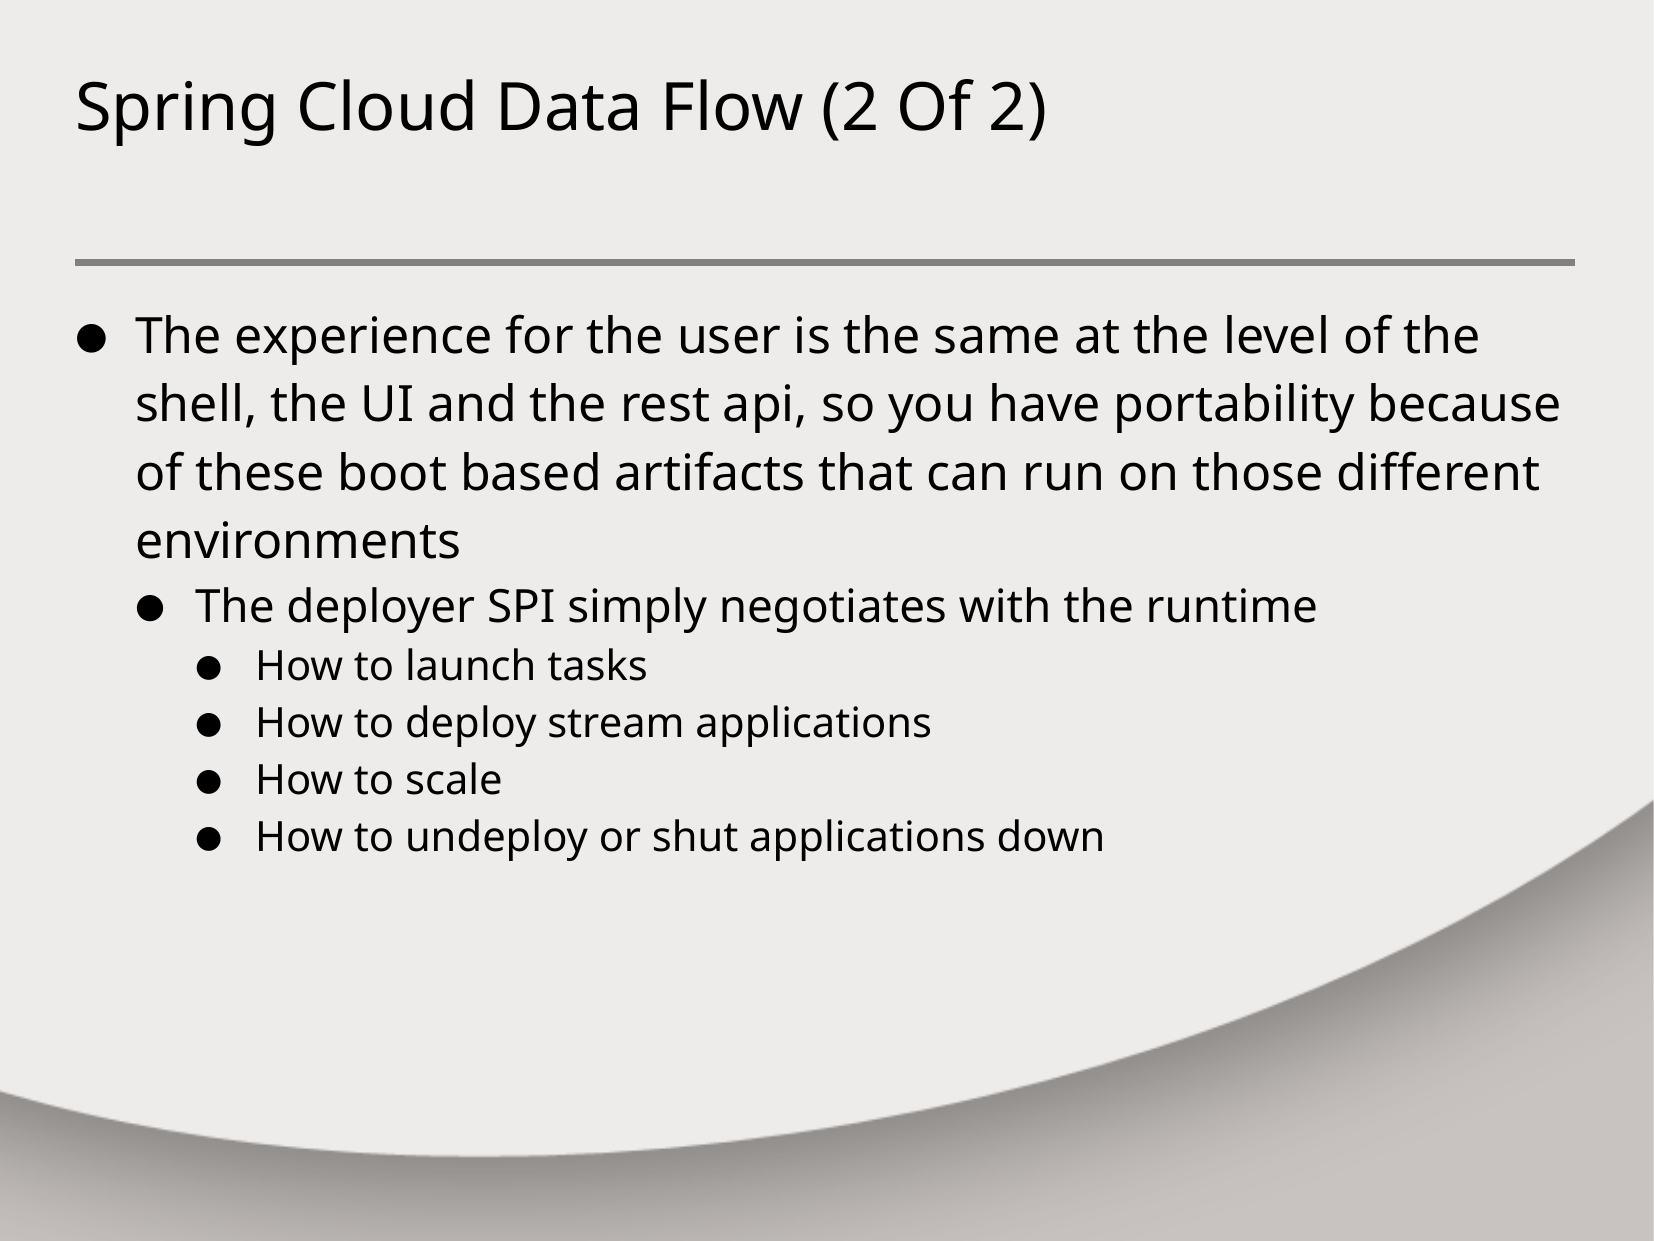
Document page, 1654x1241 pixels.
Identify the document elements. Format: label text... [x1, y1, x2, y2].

title Spring Cloud Data Flow (2 Of 2) [75, 75, 1576, 226]
list The experience for the user is the same at the level of the shell, the UI and the rest api, so you have portability because of these boot based artifacts that can run on those different environments The deployer SPI simply negotiates with the runtime How to launch tasks How to deploy stream applications How to scale How to undeploy or shut applications down [75, 300, 1576, 1163]
picture [0, 0, 1654, 1241]
